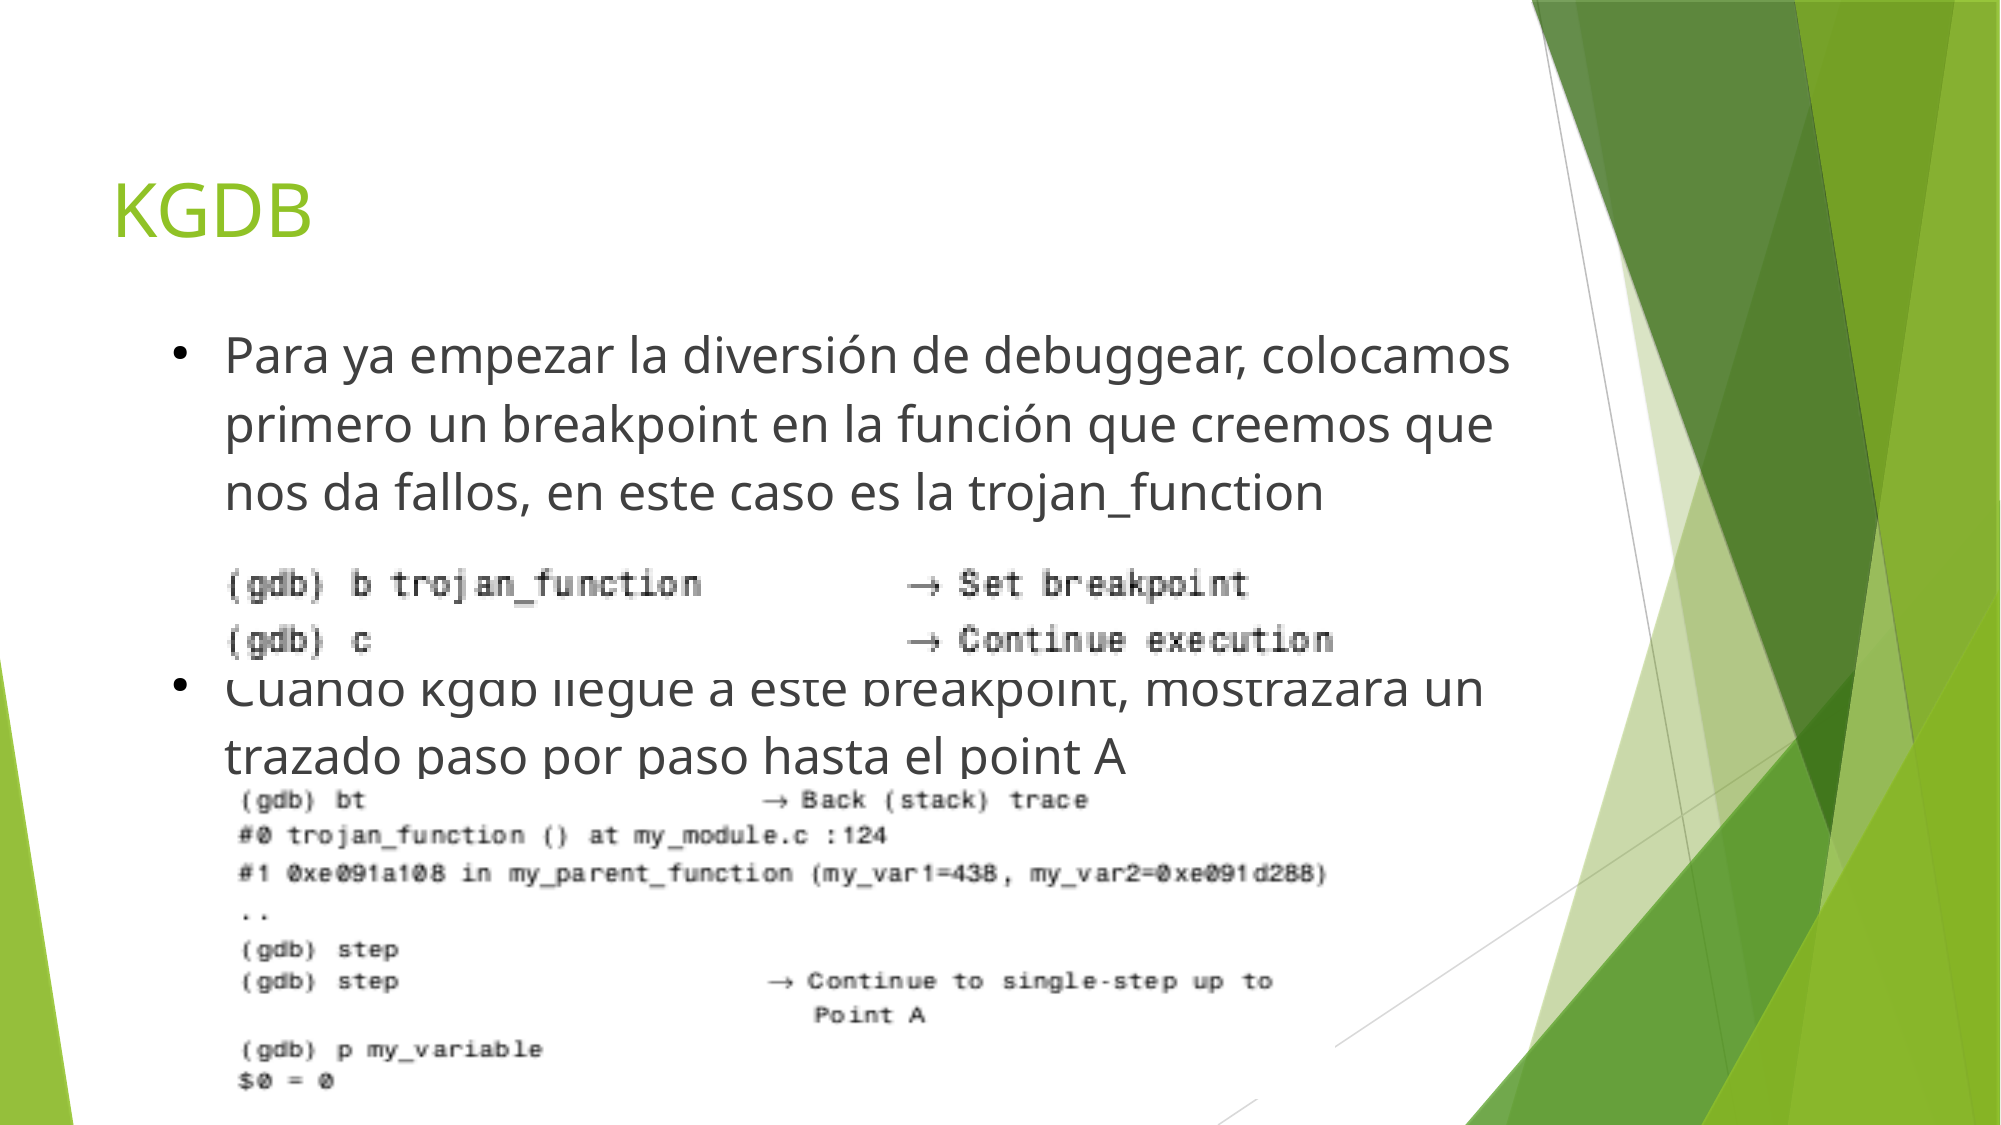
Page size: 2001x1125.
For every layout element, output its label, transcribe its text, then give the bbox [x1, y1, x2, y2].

picture [230, 779, 1382, 1099]
title KGDB [111, 99, 1522, 317]
list Para ya empezar la diversión de debuggear, colocamos primero un breakpoint en la función que creemos que nos da fallos, en este caso es la trojan_function Cuando kgdb llegue a este breakpoint, mostrazara un trazado paso por paso hasta el point A [153, 320, 1564, 957]
picture [212, 556, 1361, 680]
